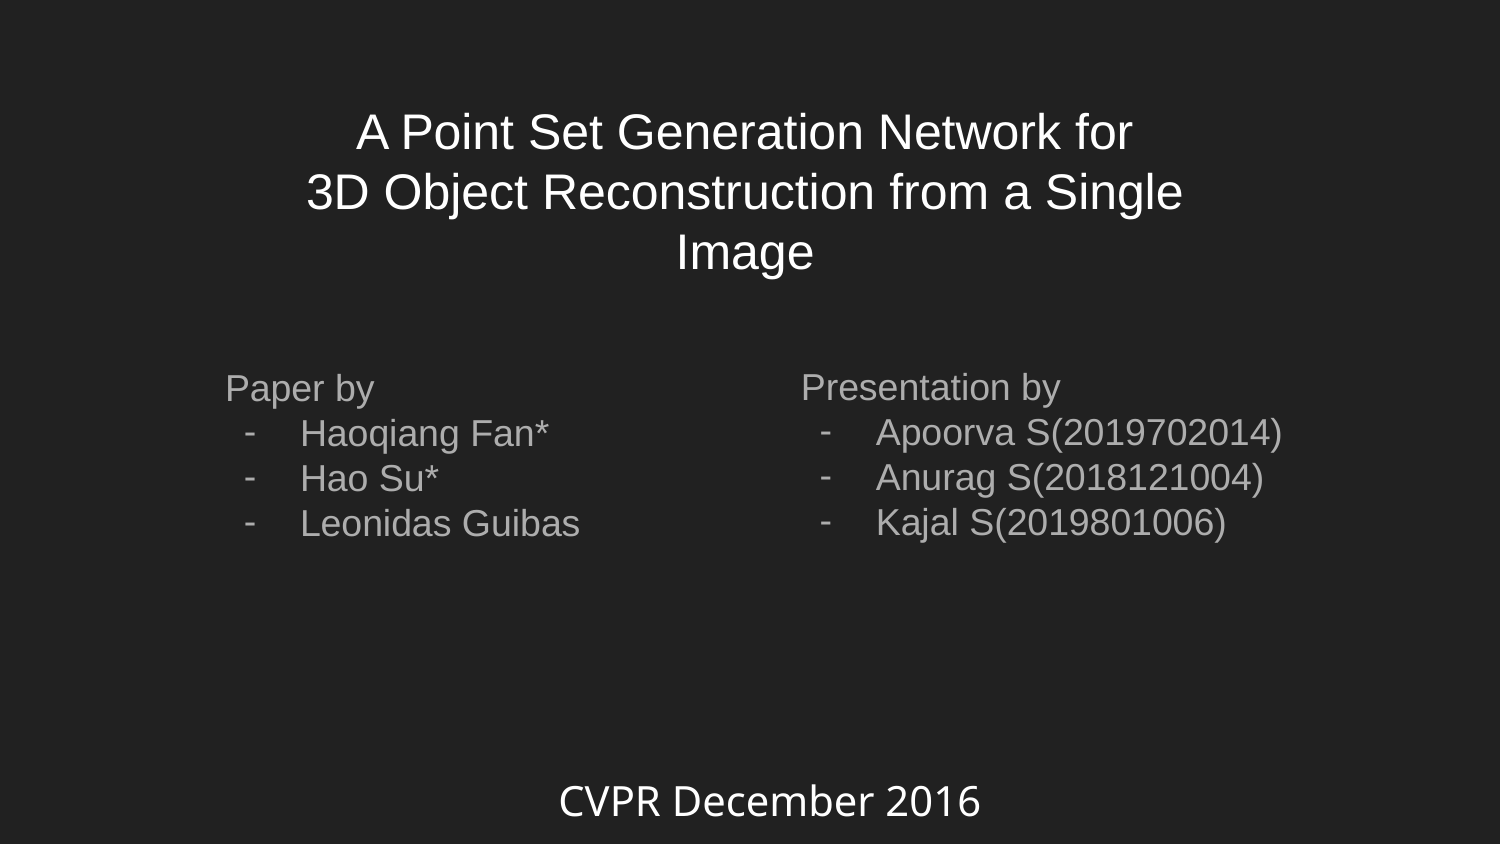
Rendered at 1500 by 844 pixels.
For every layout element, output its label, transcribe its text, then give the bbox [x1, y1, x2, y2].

subtitle Paper by Haoqiang Fan* Hao Su* Leonidas Guibas [210, 349, 608, 581]
title A Point Set Generation Network for 3D Object Reconstruction from a Single Image [242, 55, 1248, 295]
text_box CVPR December 2016 [679, 789, 695, 813]
subtitle Presentation by Apoorva S(2019702014) Anurag S(2018121004) Kajal S(2019801006) [785, 348, 1374, 707]
text_box CVPR December 2016 [543, 760, 1019, 815]
